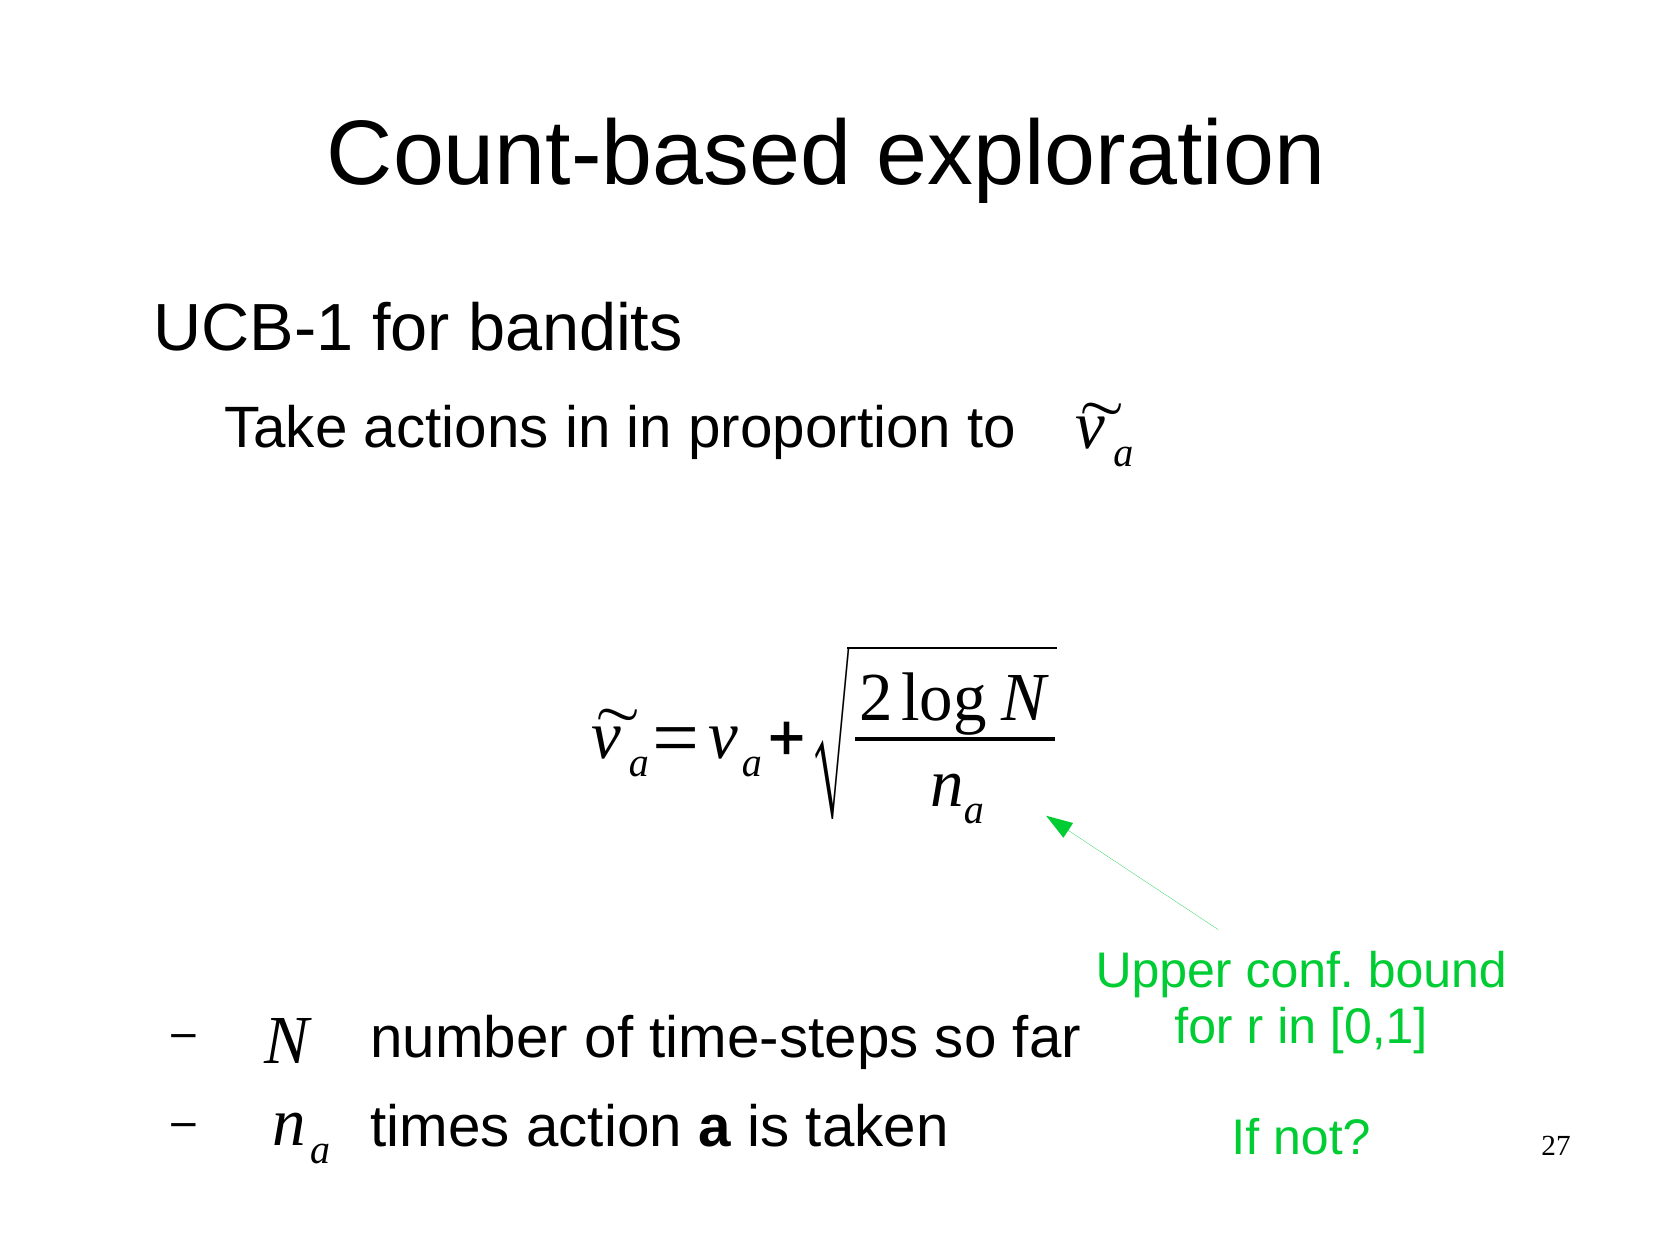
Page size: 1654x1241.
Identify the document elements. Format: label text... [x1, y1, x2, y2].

chart [574, 642, 1076, 833]
chart [1058, 388, 1149, 477]
text_box Upper conf. bound for r in [0,1] If not? [1080, 934, 1522, 1175]
chart [255, 1085, 345, 1174]
chart [243, 1002, 332, 1081]
title Count-based exploration [82, 49, 1571, 257]
list UCB-1 for bandits Take actions in in proportion to number of time-steps so far times action a is taken [82, 290, 1571, 1241]
